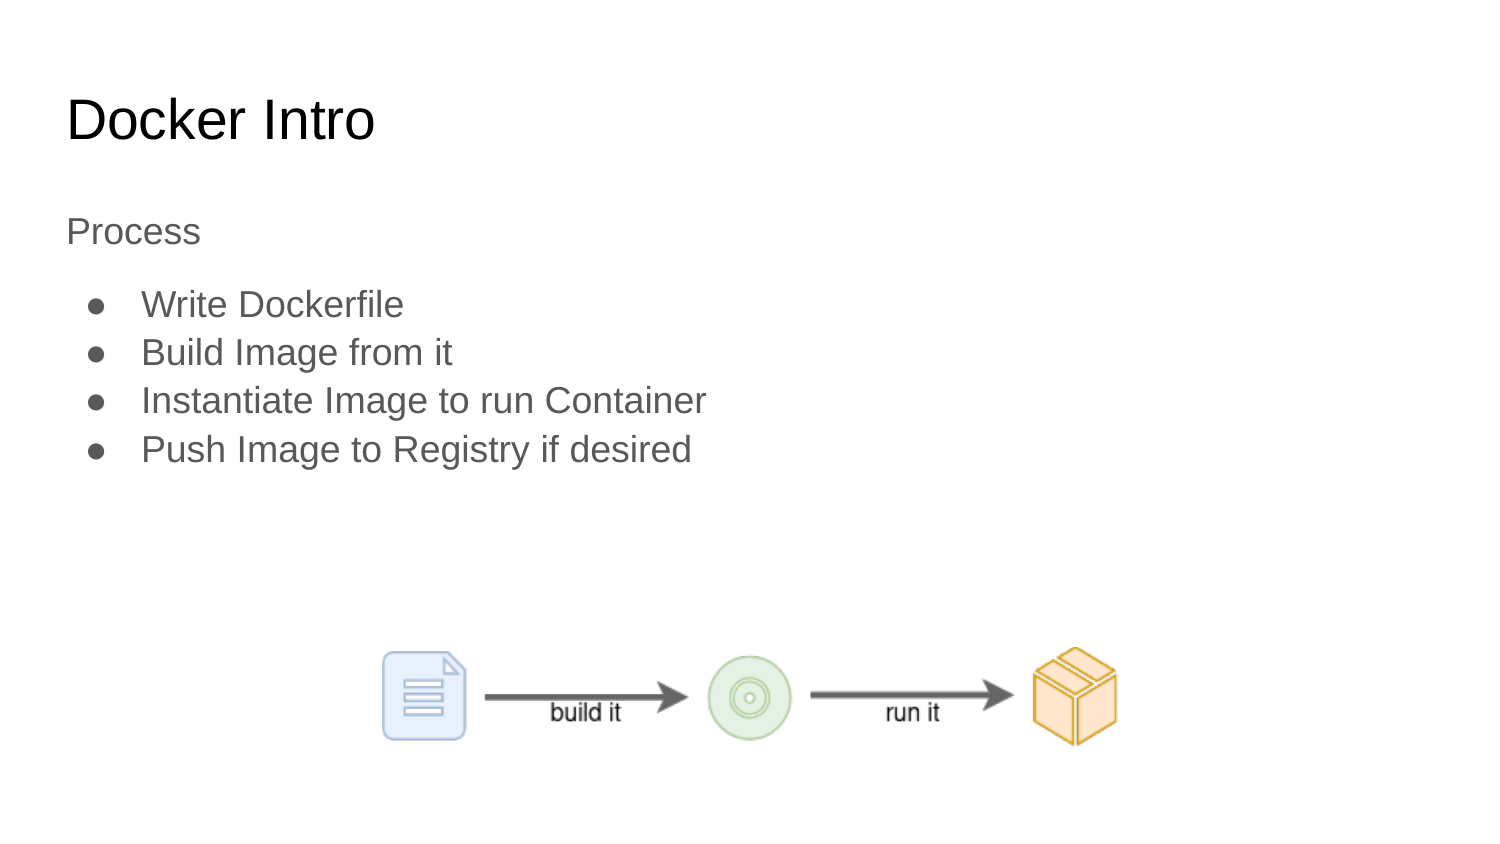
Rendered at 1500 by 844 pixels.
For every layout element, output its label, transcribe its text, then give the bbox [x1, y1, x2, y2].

title Docker Intro [51, 72, 1449, 167]
list Process Write Dockerfile Build Image from it Instantiate Image to run Container Push Image to Registry if desired [51, 189, 1449, 750]
picture [382, 647, 1118, 750]
